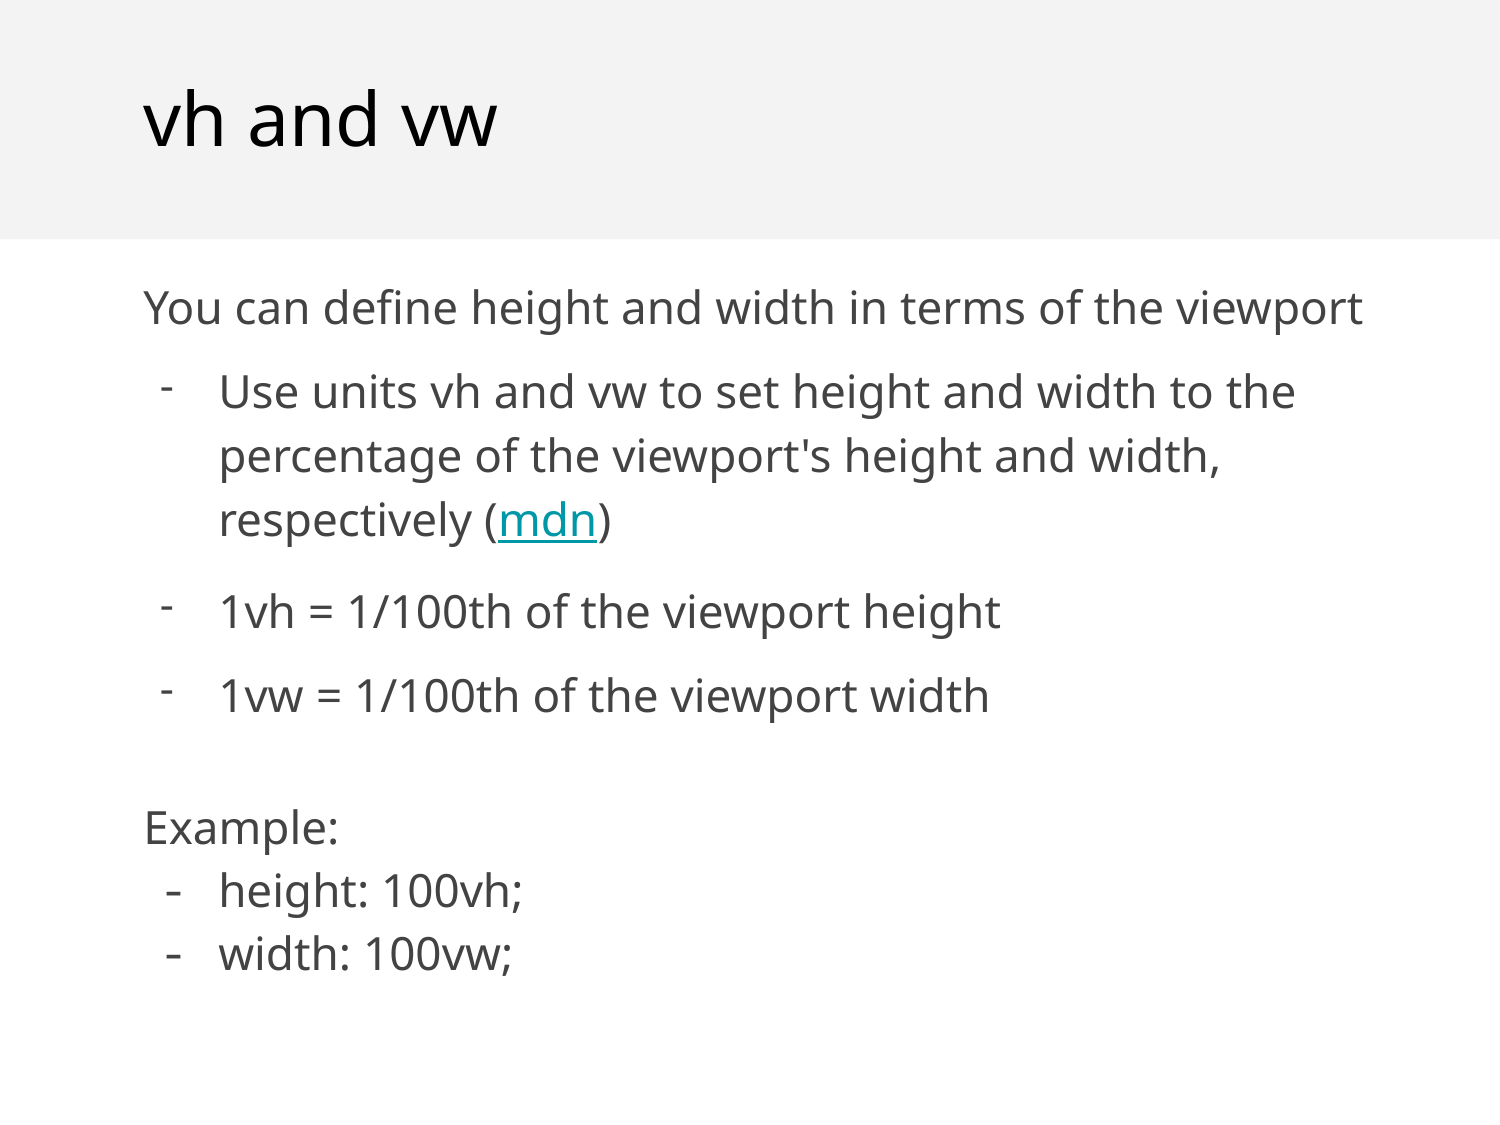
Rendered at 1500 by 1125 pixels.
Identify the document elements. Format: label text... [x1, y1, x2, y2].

list You can define height and width in terms of the viewport Use units vh and vw to set height and width to the percentage of the viewport's height and width, respectively (mdn) 1vh = 1/100th of the viewport height 1vw = 1/100th of the viewport width Example: height: 100vh; width: 100vw; [128, 255, 1417, 1004]
title vh and vw [128, 56, 1372, 183]
